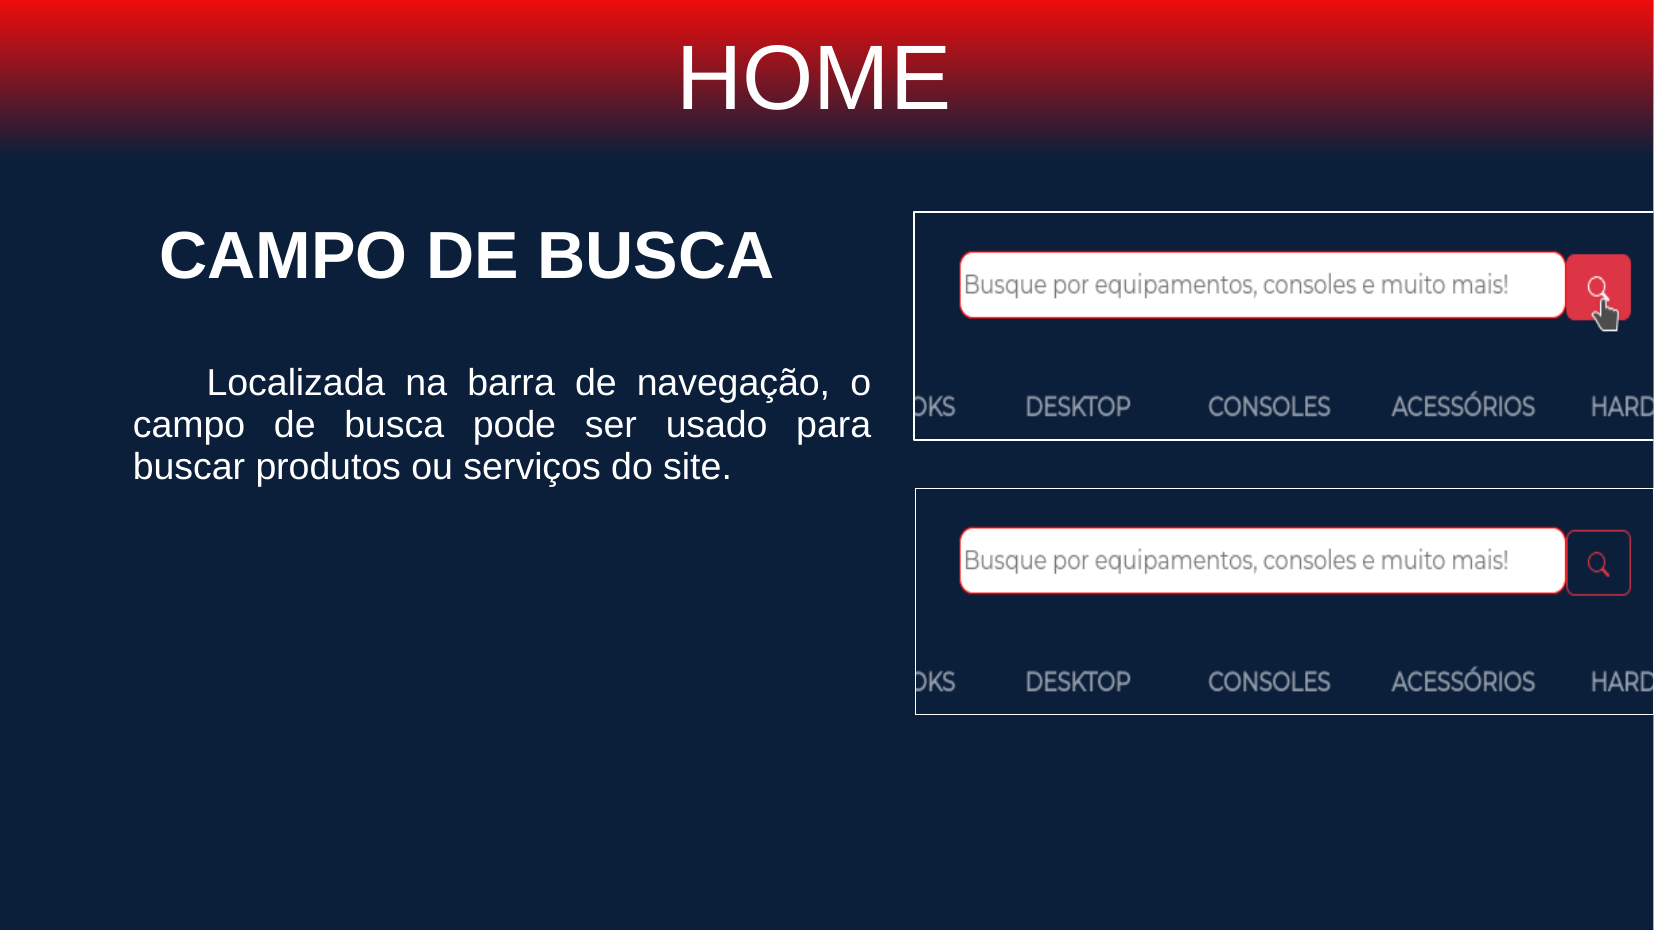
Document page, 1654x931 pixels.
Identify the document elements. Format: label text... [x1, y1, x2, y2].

picture [915, 488, 1654, 715]
list CAMPO DE BUSCA [88, 217, 857, 325]
title HOME [0, 0, 1654, 156]
text_box Localizada na barra de navegação, o campo de busca pode ser usado para buscar produtos ou serviços do site. [118, 354, 886, 496]
picture [915, 212, 1654, 440]
